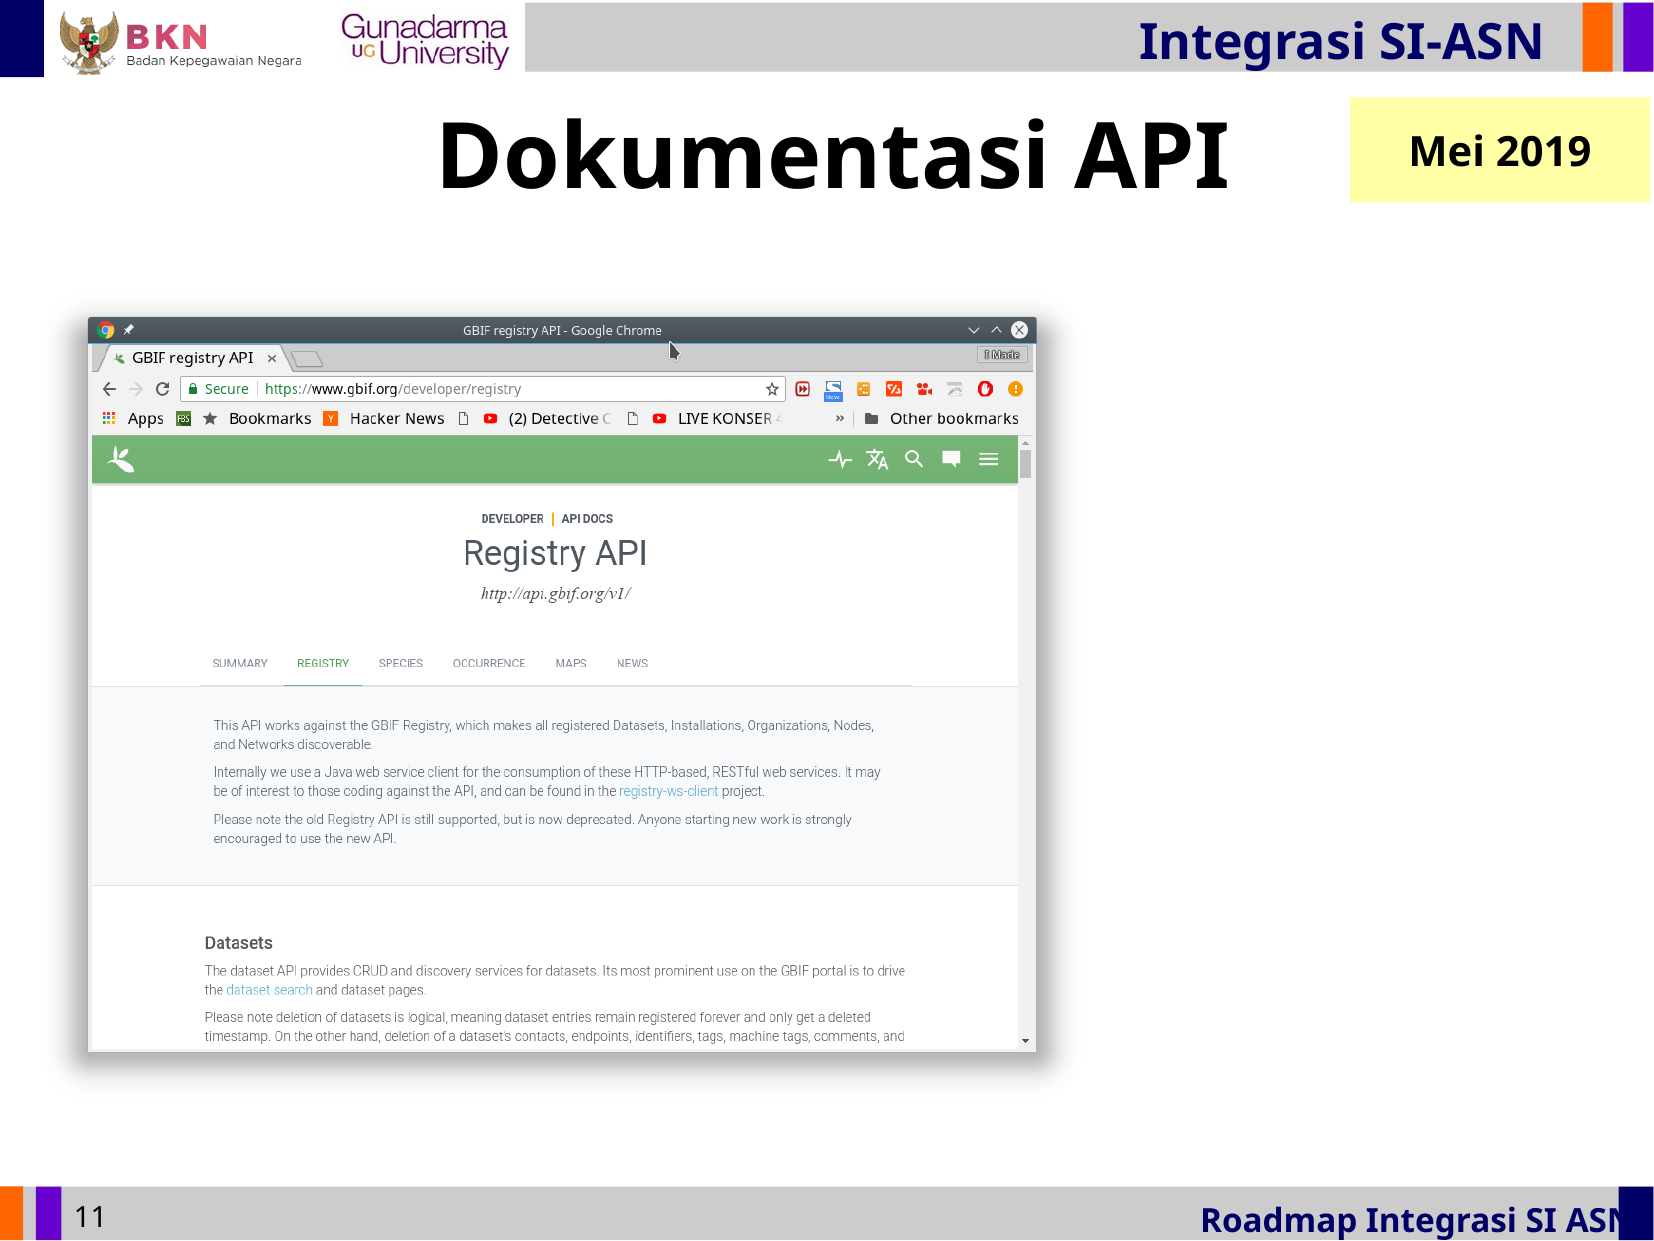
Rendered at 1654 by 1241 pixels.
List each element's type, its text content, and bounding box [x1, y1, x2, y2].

picture [60, 11, 301, 75]
text_box Mei 2019 [1350, 97, 1651, 203]
picture [340, 0, 510, 70]
title Dokumentasi API [77, 90, 1591, 217]
picture [30, 281, 1094, 1111]
